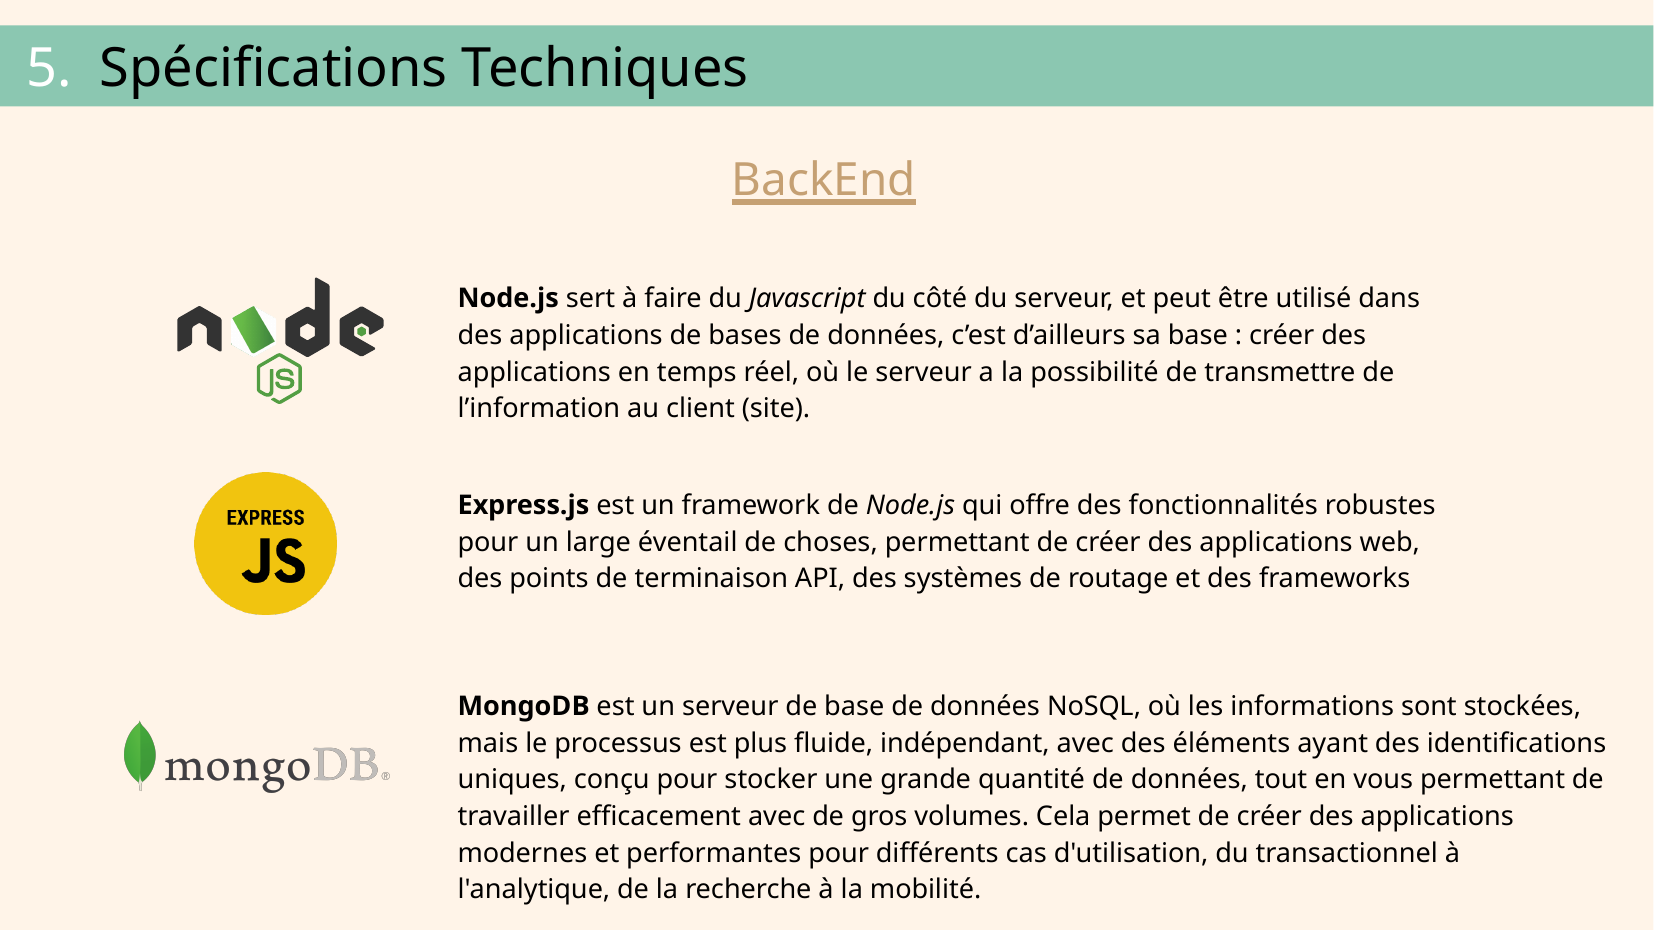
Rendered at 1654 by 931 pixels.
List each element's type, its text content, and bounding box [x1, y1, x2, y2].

text_box Node.js sert à faire du Javascript du côté du serveur, et peut être utilisé dans des applications de bases de données, c’est d’ailleurs sa base : créer des applications en temps réel, où le serveur a la possibilité de transmettre de l’information au client (site). [442, 271, 1477, 420]
picture [124, 671, 390, 838]
picture [177, 277, 384, 405]
picture [194, 472, 337, 615]
text_box Express.js est un framework de Node.js qui offre des fonctionnalités robustes pour un large éventail de choses, permettant de créer des applications web, des points de terminaison API, des systèmes de routage et des frameworks [442, 478, 1477, 620]
text_box BackEnd [690, 146, 957, 209]
title 5. Spécifications Techniques [0, 25, 1654, 107]
text_box MongoDB est un serveur de base de données NoSQL, où les informations sont stockées, mais le processus est plus fluide, indépendant, avec des éléments ayant des identifications uniques, conçu pour stocker une grande quantité de données, tout en vous permettant de travailler efficacement avec de gros volumes. Cela permet de créer des applications modernes et performantes pour différents cas d'utilisation, du transactionnel à l'analytique, de la recherche à la mobilité. [442, 679, 1625, 892]
